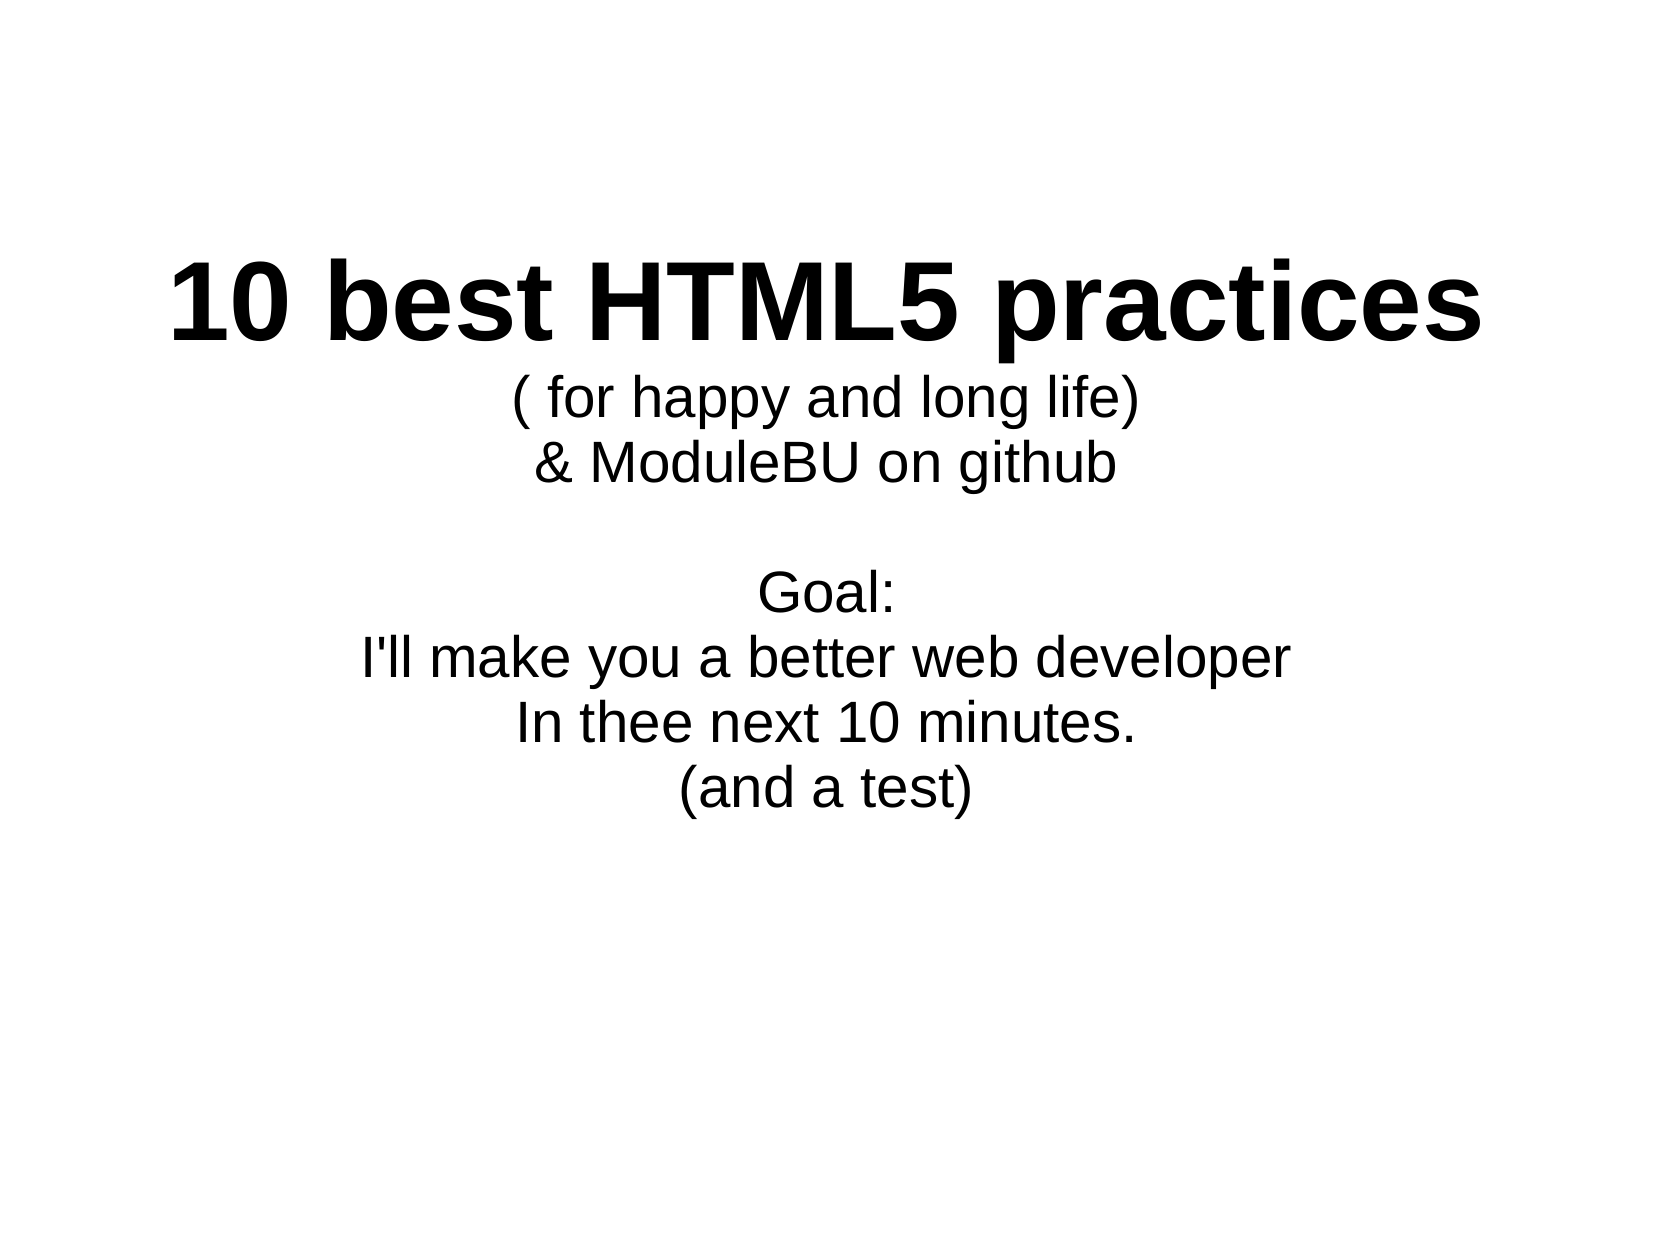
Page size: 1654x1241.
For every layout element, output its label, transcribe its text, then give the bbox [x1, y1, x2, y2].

subtitle 10 best HTML5 practices ( for happy and long life) & ModuleBU on github Goal: I'll make you a better web developer In thee next 10 minutes. (and a test) [82, 49, 1571, 1010]
